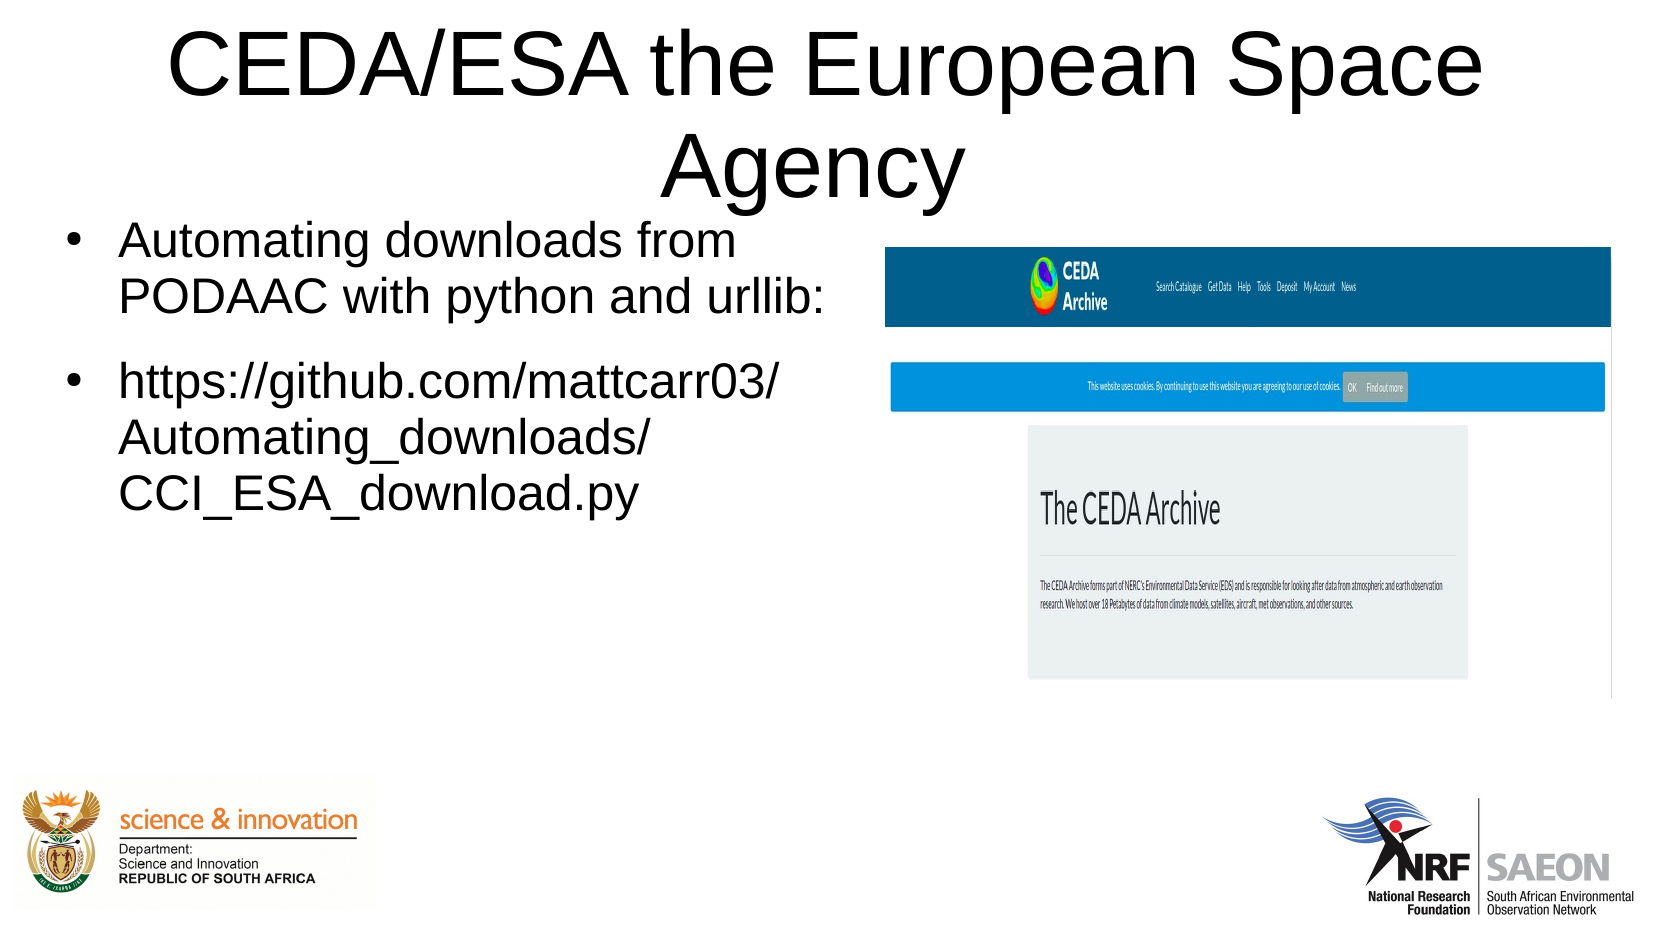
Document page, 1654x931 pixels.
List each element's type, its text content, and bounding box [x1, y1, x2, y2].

title CEDA/ESA the European Space Agency [82, 12, 1571, 218]
picture [1278, 282, 1297, 292]
picture [1322, 284, 1334, 291]
picture [1212, 282, 1220, 290]
list Automating downloads from PODAAC with python and urllib: https://github.com/mattcarr03/Automating_downloads/CCI_ESA_download.py [47, 212, 875, 745]
picture [1158, 282, 1173, 290]
picture [1031, 257, 1059, 316]
picture [1258, 281, 1270, 291]
picture [1305, 283, 1314, 290]
picture [885, 247, 1612, 698]
picture [11, 774, 376, 910]
picture [1179, 283, 1201, 292]
picture [1238, 282, 1250, 291]
picture [1342, 282, 1355, 290]
picture [1221, 283, 1232, 291]
picture [1064, 262, 1100, 279]
picture [1063, 292, 1109, 310]
picture [1309, 790, 1642, 922]
